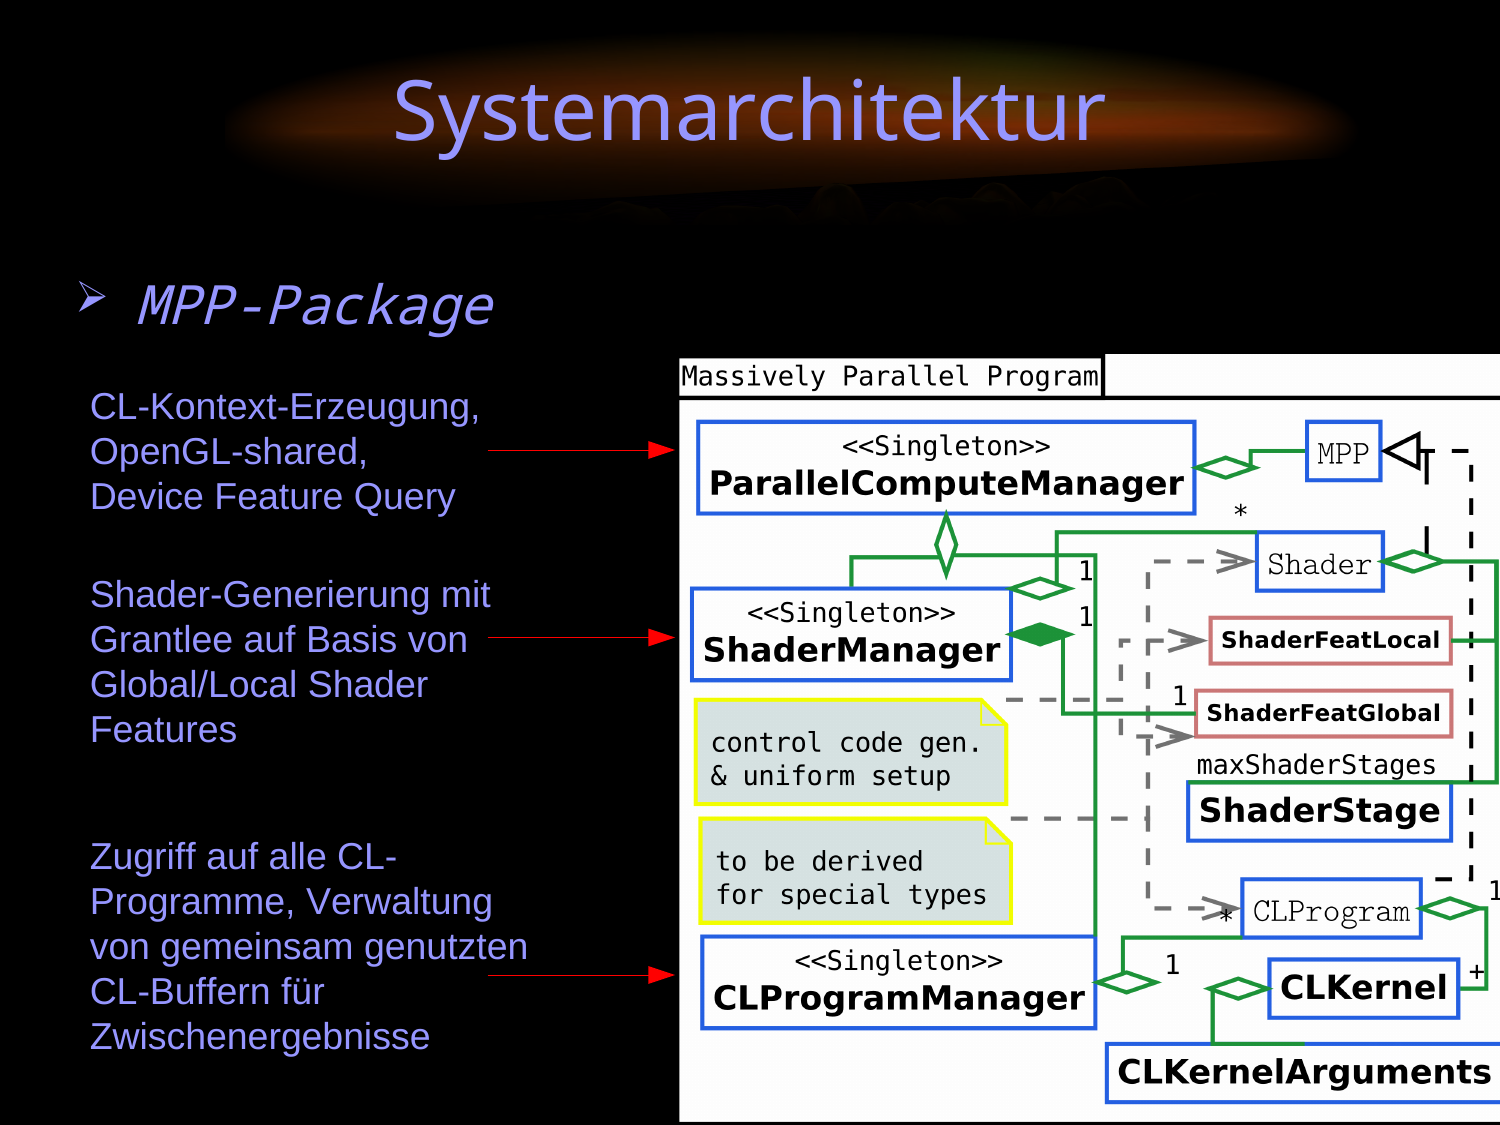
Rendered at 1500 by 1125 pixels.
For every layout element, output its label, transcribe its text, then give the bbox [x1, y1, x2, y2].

text_box [112, 0, 1463, 241]
text_box Zugriff auf alle CL-Programme, Verwaltung von gemeinsam genutzten CL-Buffern für Zwischenergebnisse [75, 825, 563, 1065]
text_box MPP-Package [0, 262, 1471, 1088]
picture [675, 354, 1500, 1125]
text_box Systemarchitektur [75, 0, 1426, 216]
text_box Shader-Generierung mit Grantlee auf Basis von Global/Local Shader Features [75, 562, 526, 758]
text_box CL-Kontext-Erzeugung, OpenGL-shared, Device Feature Query [75, 375, 526, 526]
